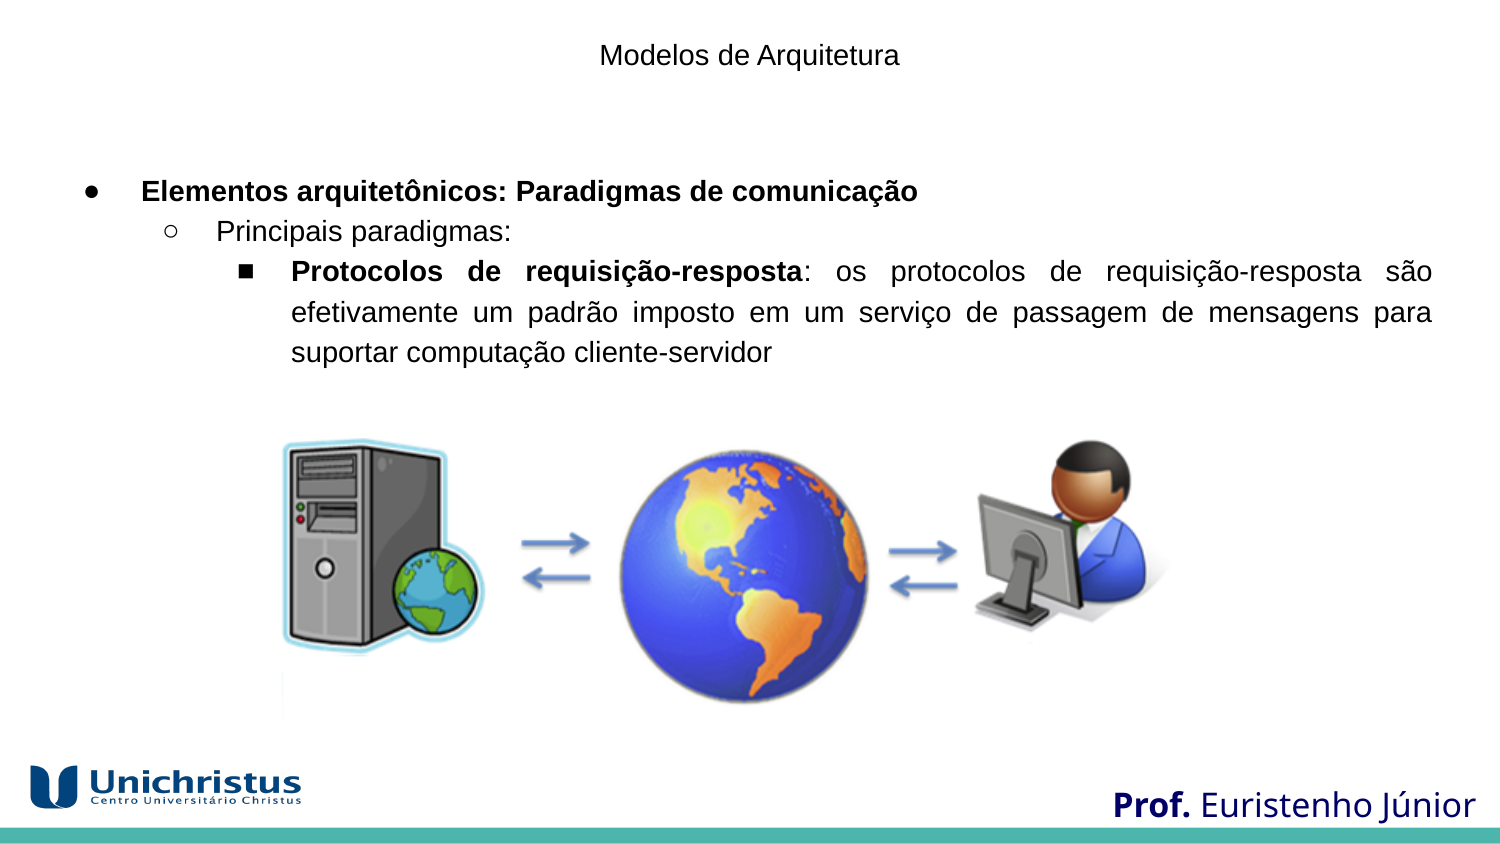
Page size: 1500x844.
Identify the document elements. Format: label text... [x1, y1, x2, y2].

list Elementos arquitetônicos: Paradigmas de comunicação Principais paradigmas: Protocolos de requisição-resposta: os protocolos de requisição-resposta são efetivamente um padrão imposto em um serviço de passagem de mensagens para suportar computação cliente-servidor [51, 152, 1449, 750]
picture [26, 763, 305, 810]
text_box Prof. Euristenho Júnior [1097, 773, 1494, 829]
title Modelos de Arquitetura [51, 20, 1449, 137]
picture [279, 437, 1230, 721]
